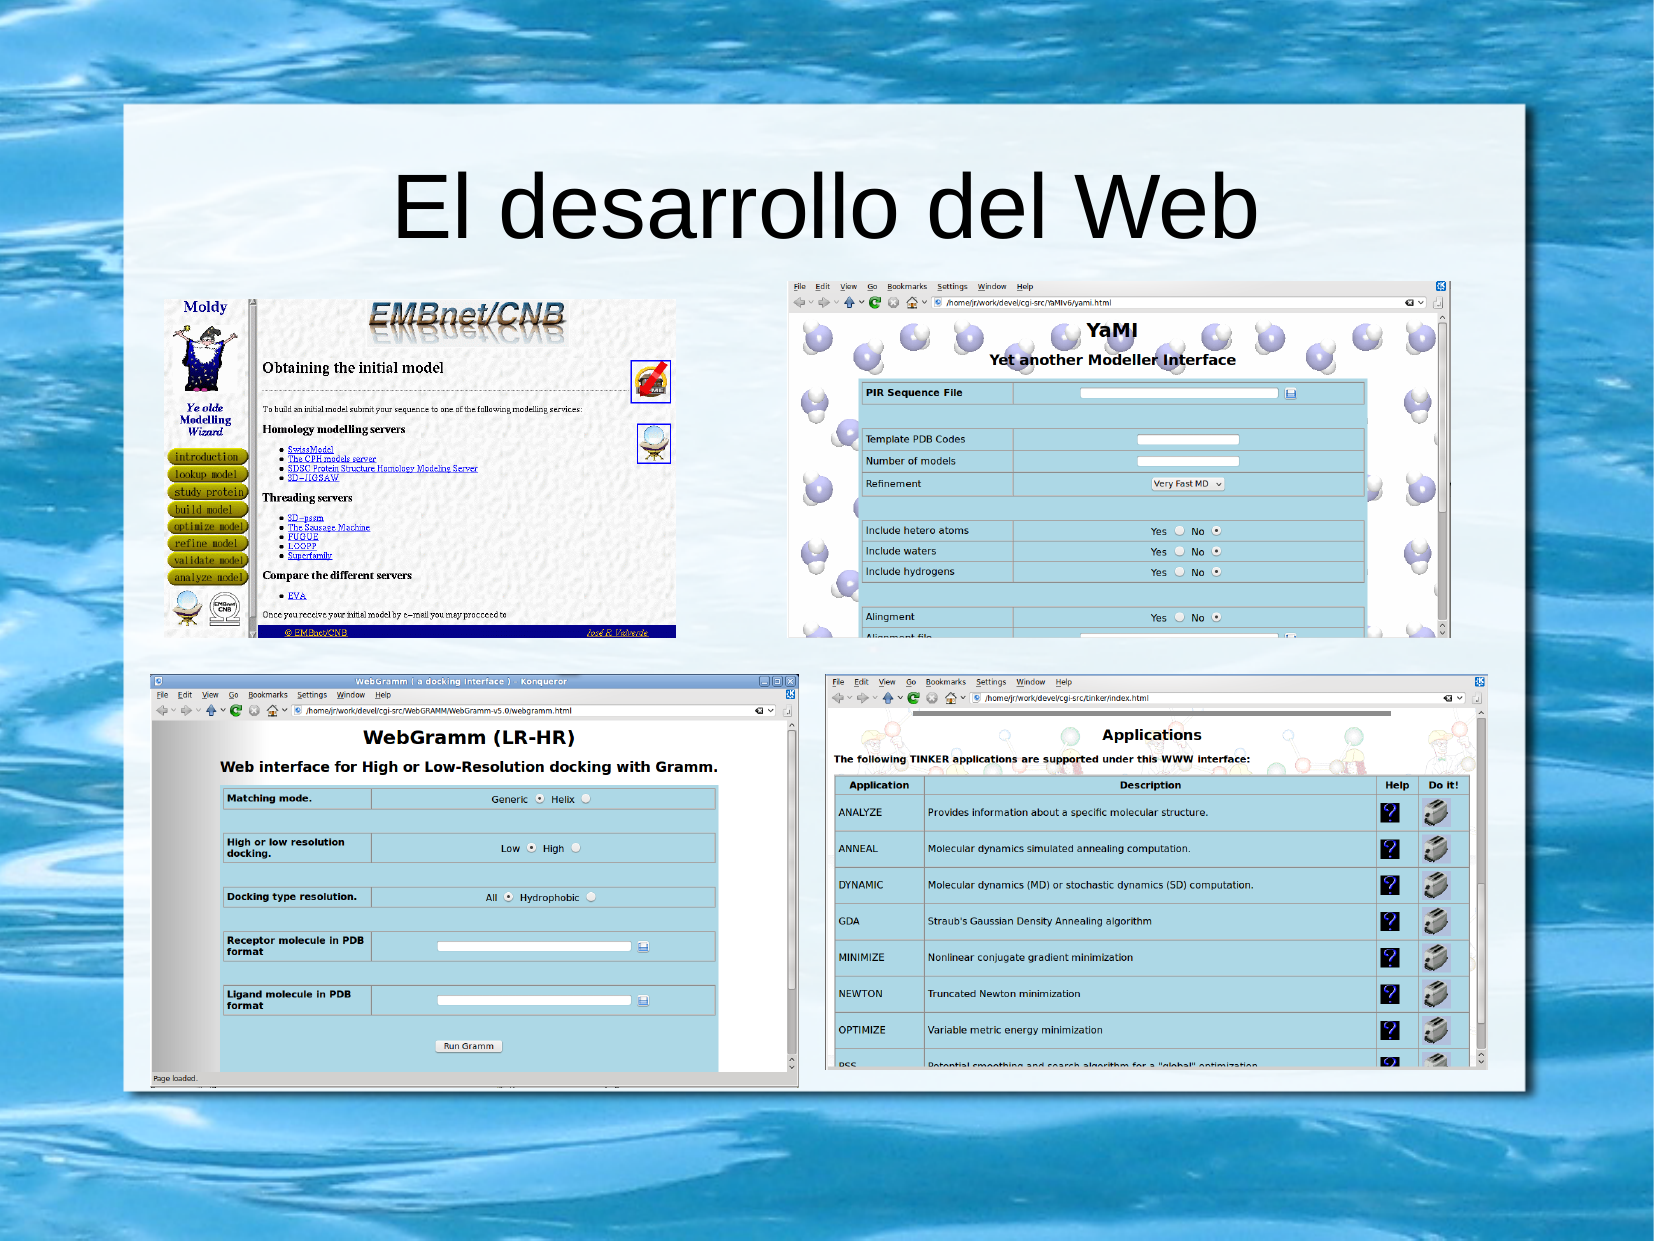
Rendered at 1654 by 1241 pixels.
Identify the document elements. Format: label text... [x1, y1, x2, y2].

title El desarrollo del Web [147, 118, 1506, 296]
picture [0, 0, 1654, 1241]
